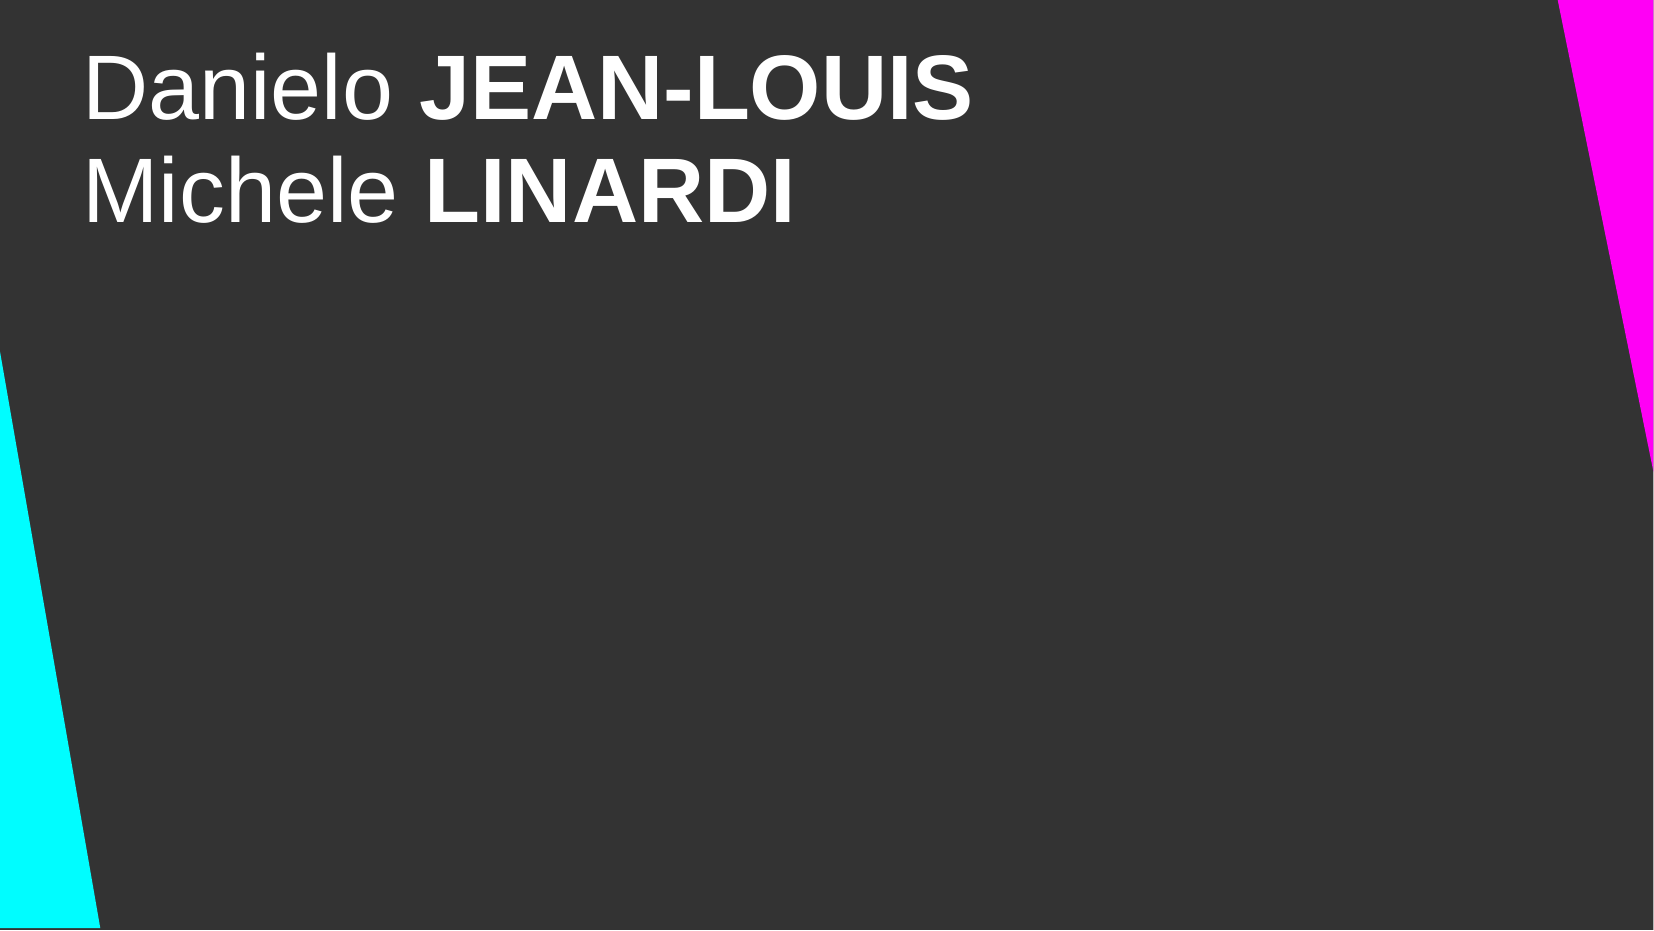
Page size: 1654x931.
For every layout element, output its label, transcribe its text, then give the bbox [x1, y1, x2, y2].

text_box [1557, 0, 1654, 475]
subtitle Danielo JEAN-LOUIS Michele LINARDI [82, 36, 1571, 758]
text_box [0, 351, 101, 929]
